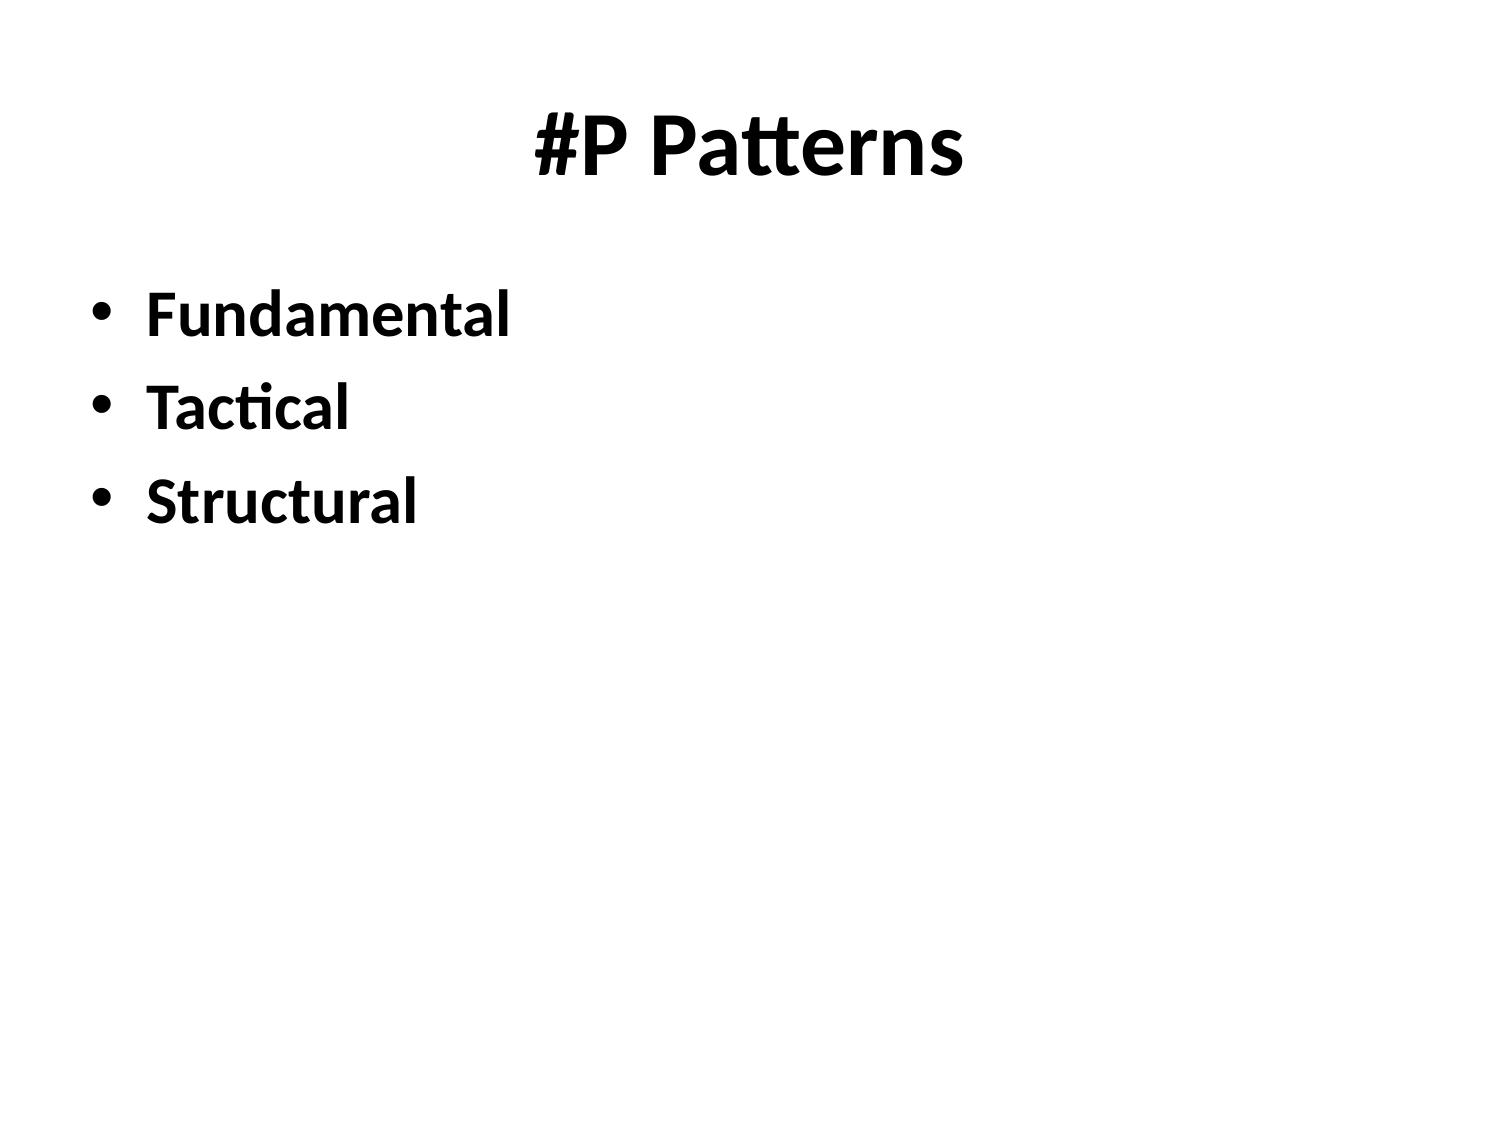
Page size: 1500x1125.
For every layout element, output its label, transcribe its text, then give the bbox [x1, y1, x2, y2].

list Fundamental Tactical Structural [75, 262, 1425, 1005]
title #P Patterns [75, 45, 1425, 233]
